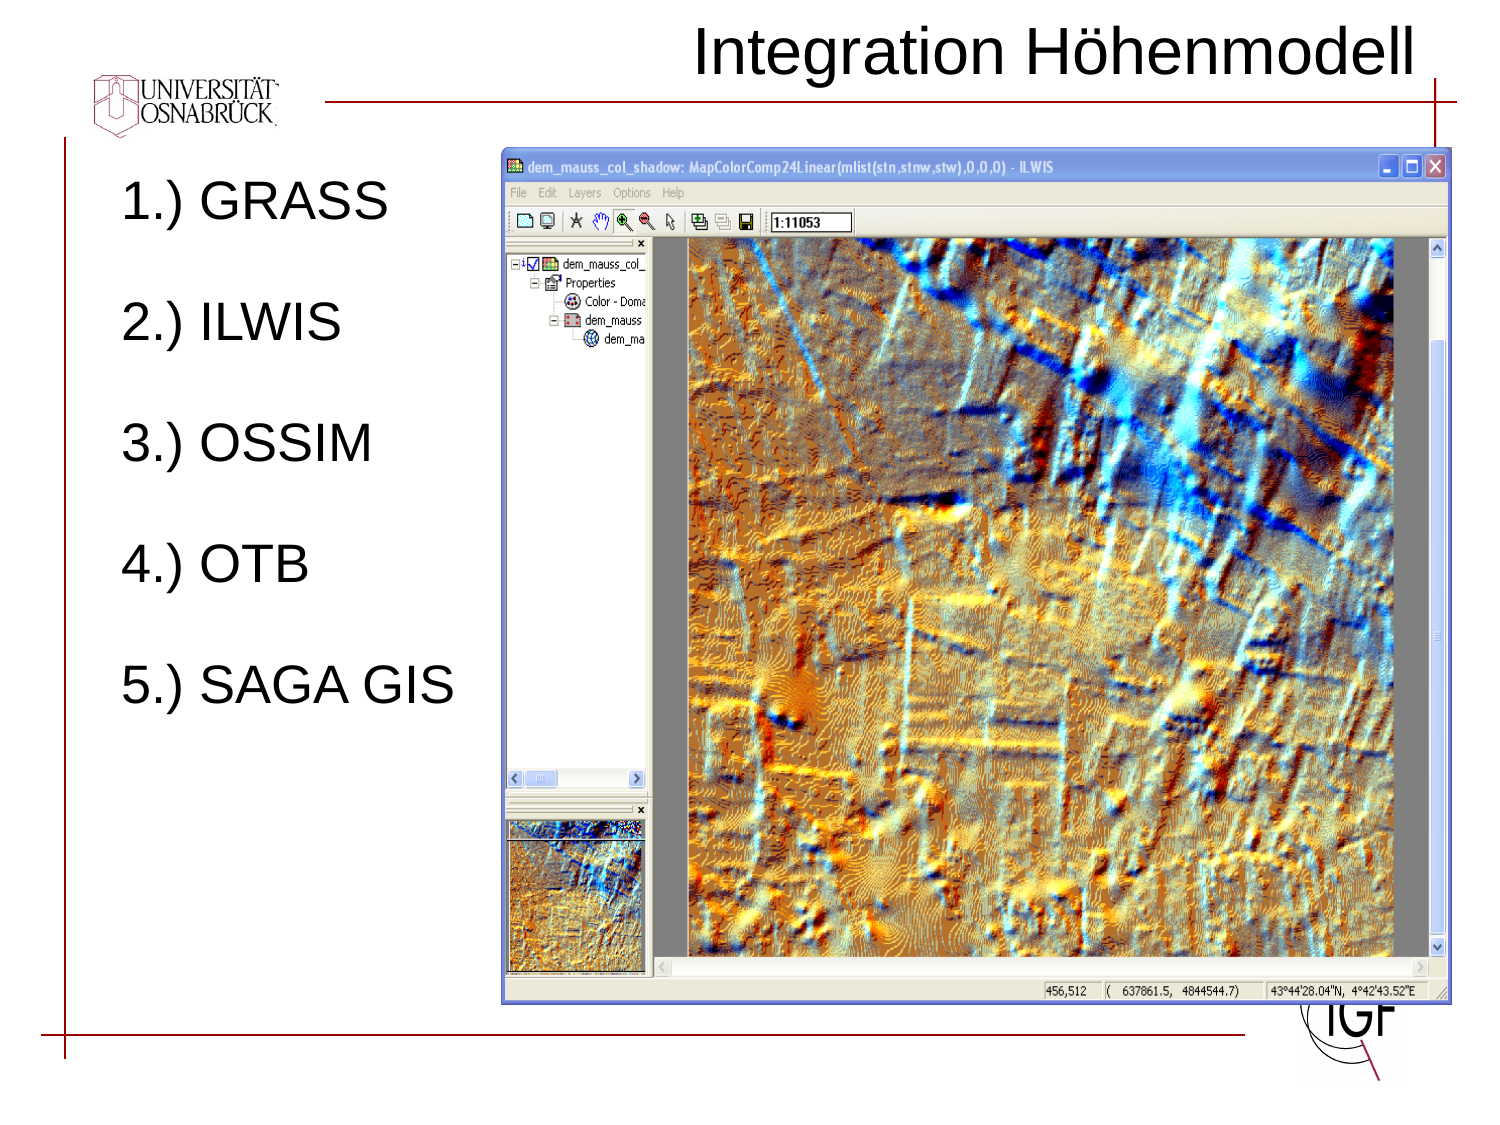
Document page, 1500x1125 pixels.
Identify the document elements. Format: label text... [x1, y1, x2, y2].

picture [93, 75, 279, 138]
picture [501, 147, 1452, 1081]
subtitle 1.) GRASS 2.) ILWIS 3.) OSSIM 4.) OTB 5.) SAGA GIS [96, 170, 501, 1004]
title Integration Höhenmodell [290, 13, 1418, 89]
